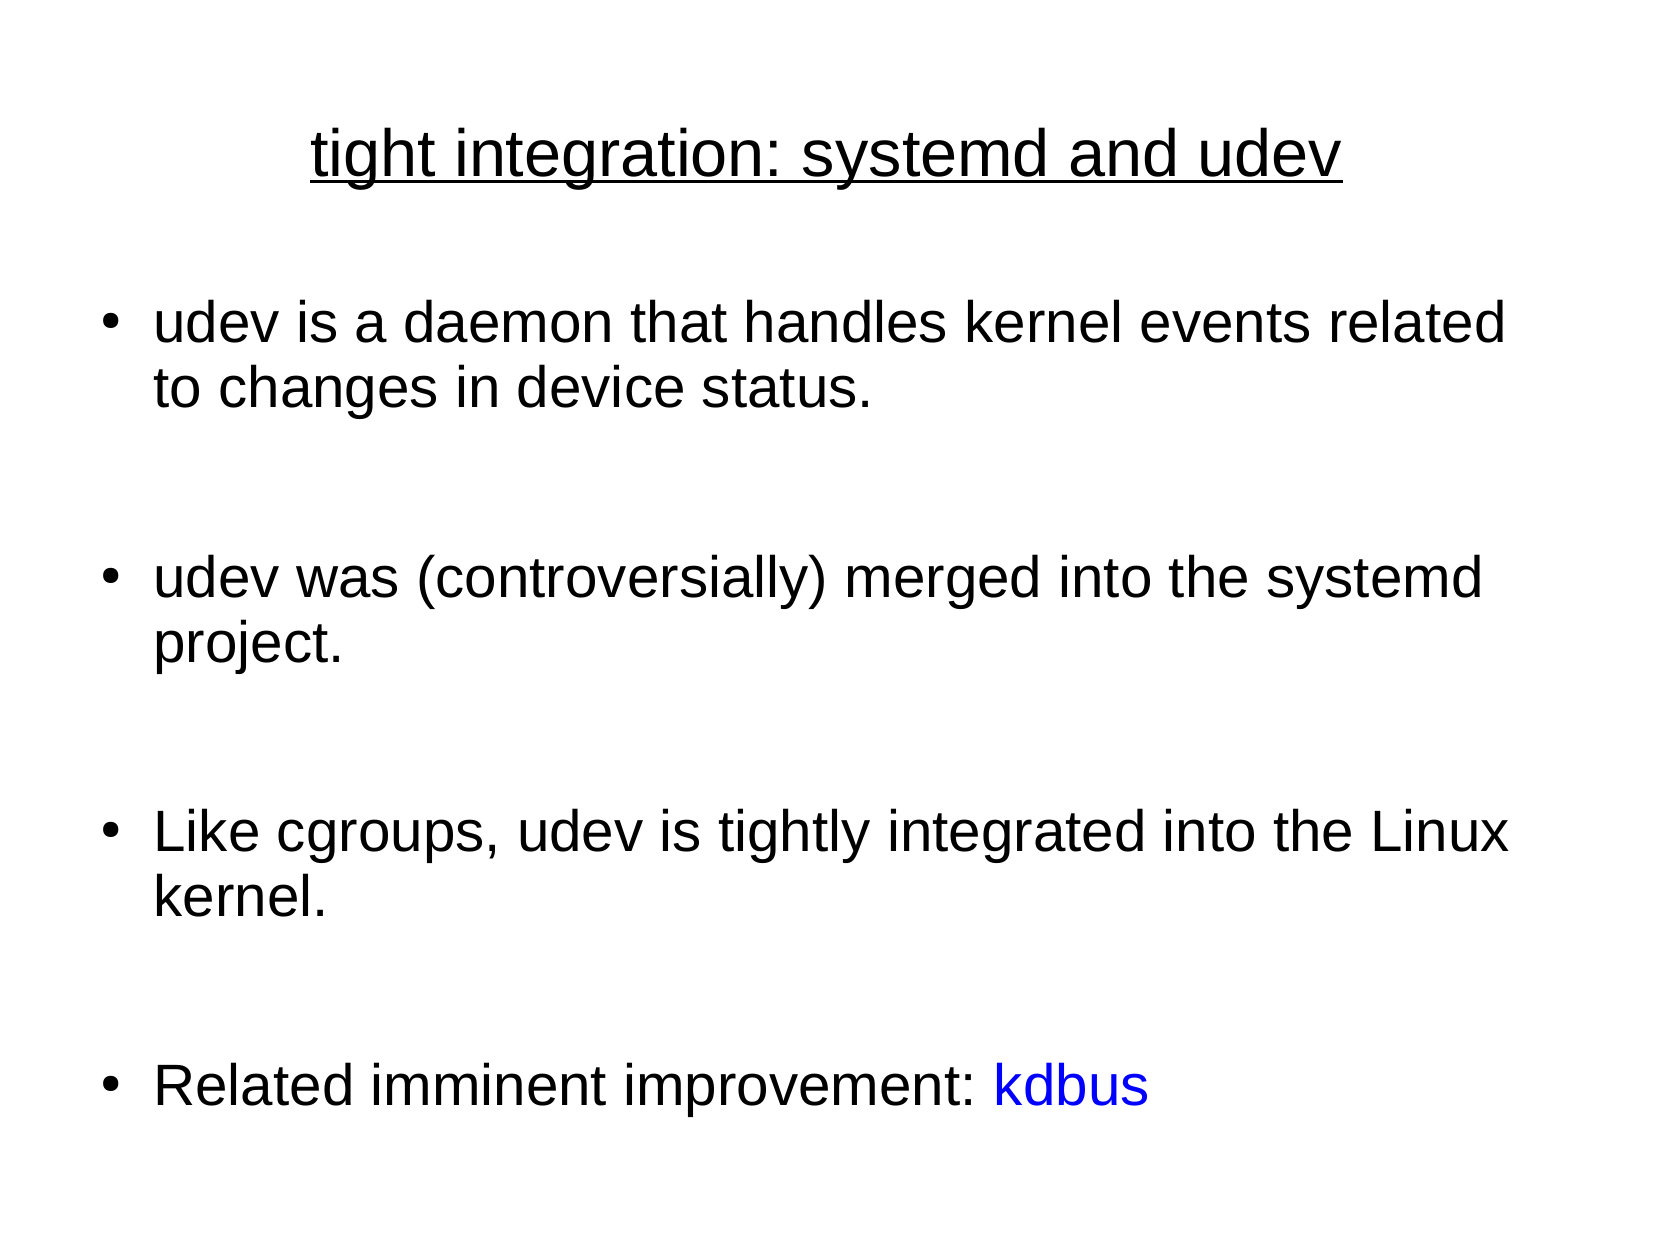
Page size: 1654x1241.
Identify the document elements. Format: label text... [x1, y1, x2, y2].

title tight integration: systemd and udev [82, 49, 1571, 257]
list udev is a daemon that handles kernel events related to changes in device status. udev was (controversially) merged into the systemd project. Like cgroups, udev is tightly integrated into the Linux kernel. Related imminent improvement: kdbus [82, 290, 1561, 1156]
